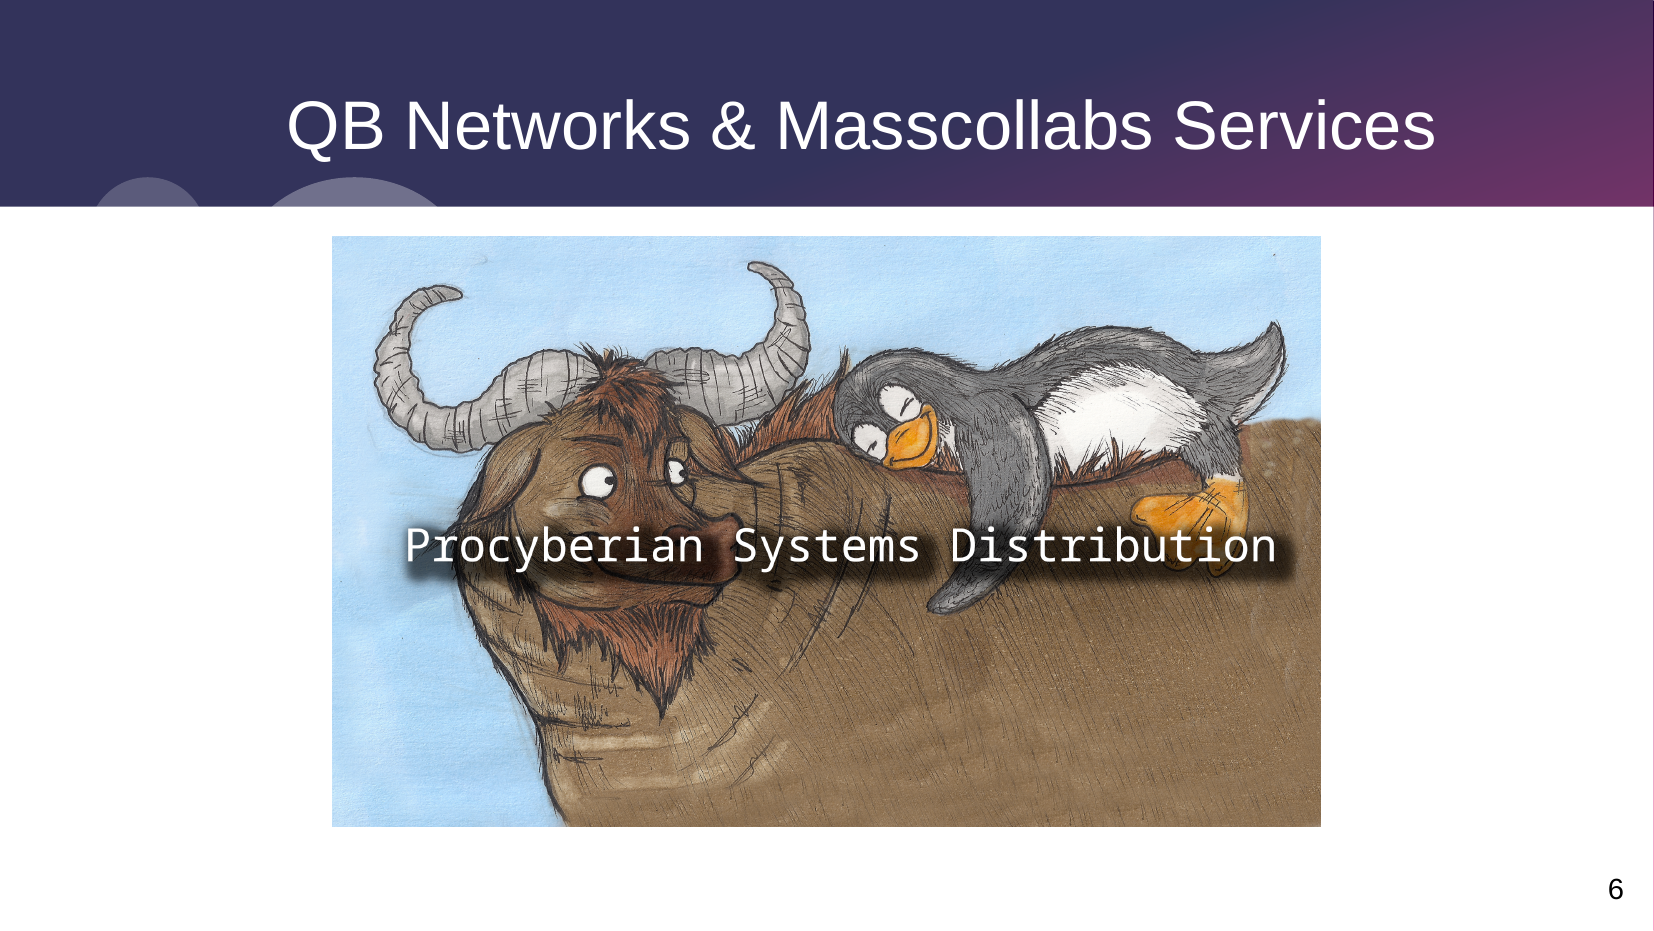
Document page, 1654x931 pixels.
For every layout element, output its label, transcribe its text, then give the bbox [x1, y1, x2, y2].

title QB Networks & Masscollabs Services [88, 44, 1565, 207]
picture [332, 236, 1321, 827]
